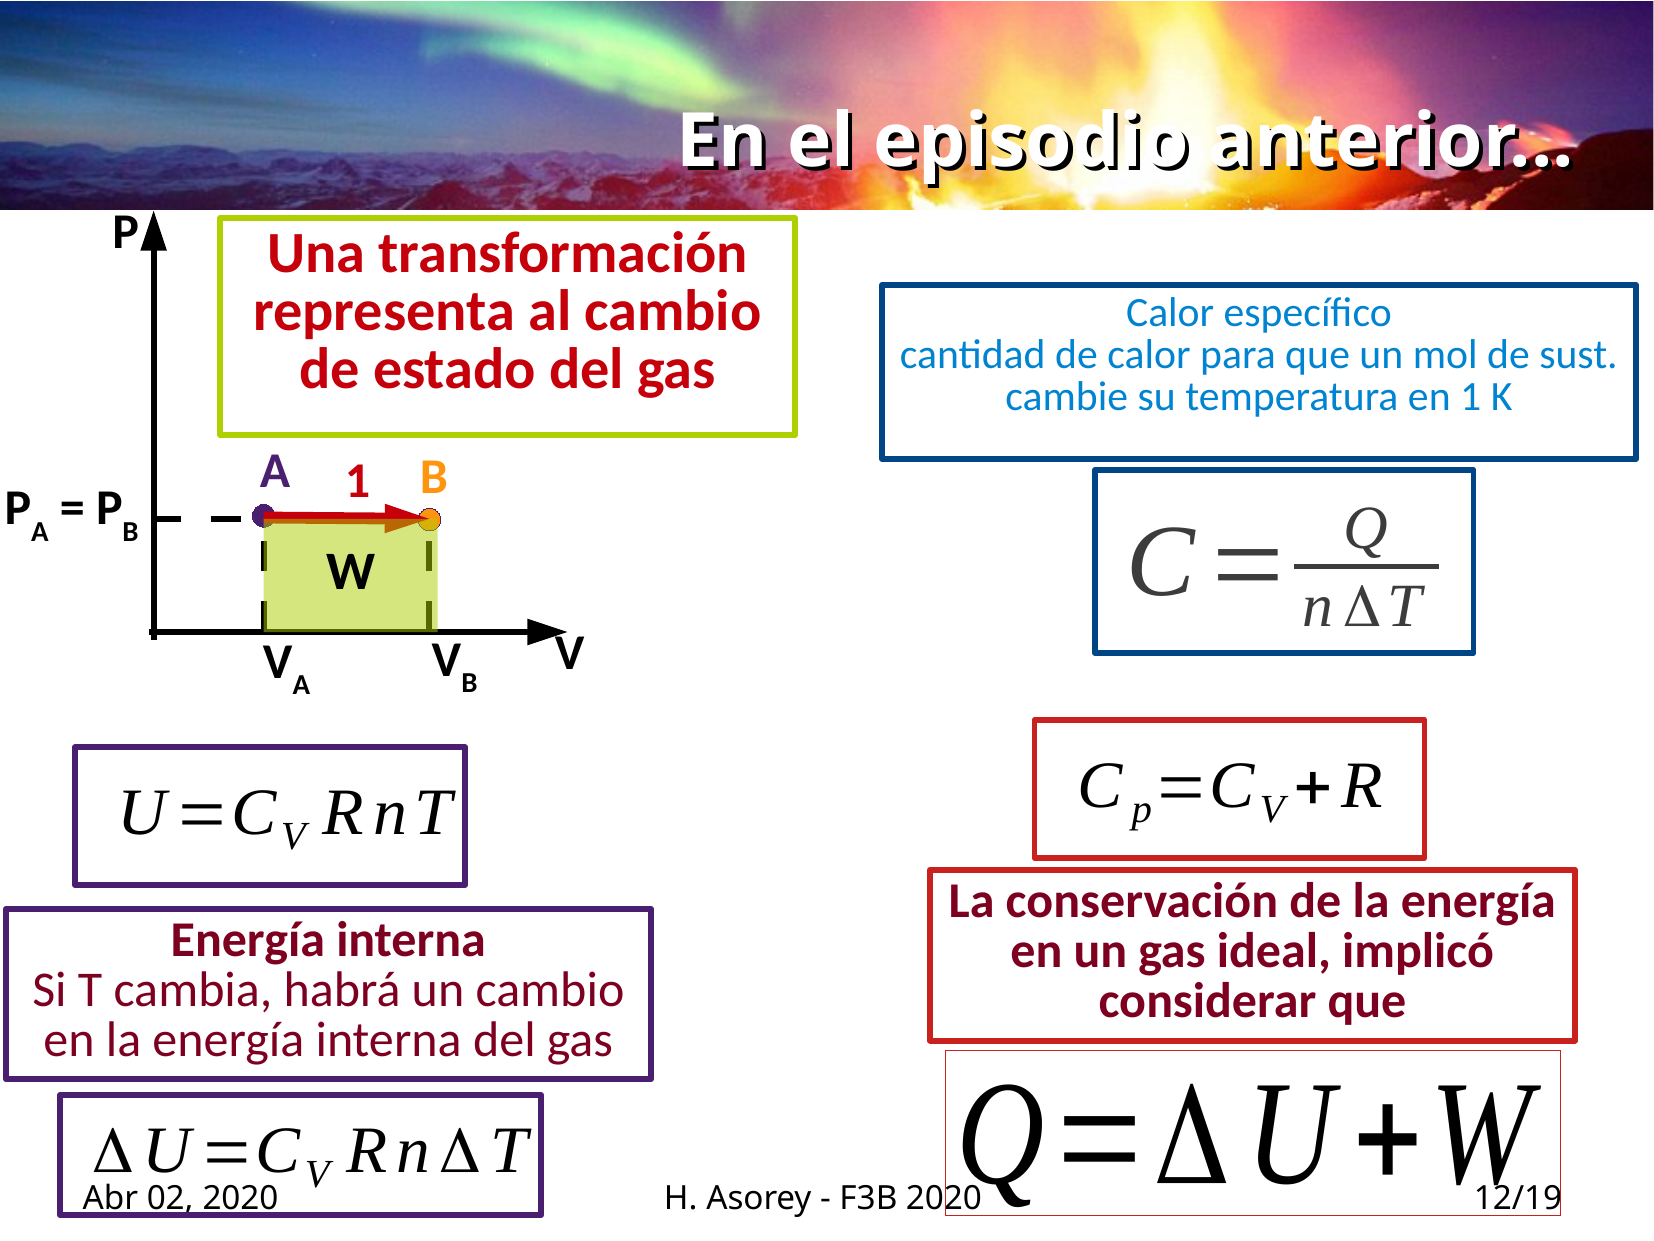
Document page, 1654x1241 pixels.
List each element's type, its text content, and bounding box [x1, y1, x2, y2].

text_box La conservación de la energía en un gas ideal, implicó considerar que [930, 869, 1576, 1041]
text_box A [245, 443, 314, 519]
text_box [252, 504, 274, 528]
text_box VB [416, 631, 508, 718]
chart [84, 1112, 538, 1197]
title En el episodio anterior... [86, 49, 1576, 226]
chart [111, 775, 462, 859]
text_box W [263, 518, 438, 633]
text_box PA = PB [0, 480, 215, 567]
text_box Una transformación representa al cambio de estado del gas [220, 217, 796, 436]
text_box P [97, 203, 164, 280]
text_box V [540, 624, 609, 701]
chart [945, 1050, 1561, 1216]
chart [1071, 748, 1391, 832]
text_box 1 [330, 452, 481, 529]
text_box Energía interna Si T cambia, habrá un cambio en la energía interna del gas [5, 908, 651, 1080]
chart [1120, 492, 1448, 641]
text_box VA [248, 633, 340, 721]
picture [0, 1, 1654, 210]
text_box Calor específico cantidad de calor para que un mol de sust. cambie su temperatura en 1 K [882, 285, 1637, 459]
